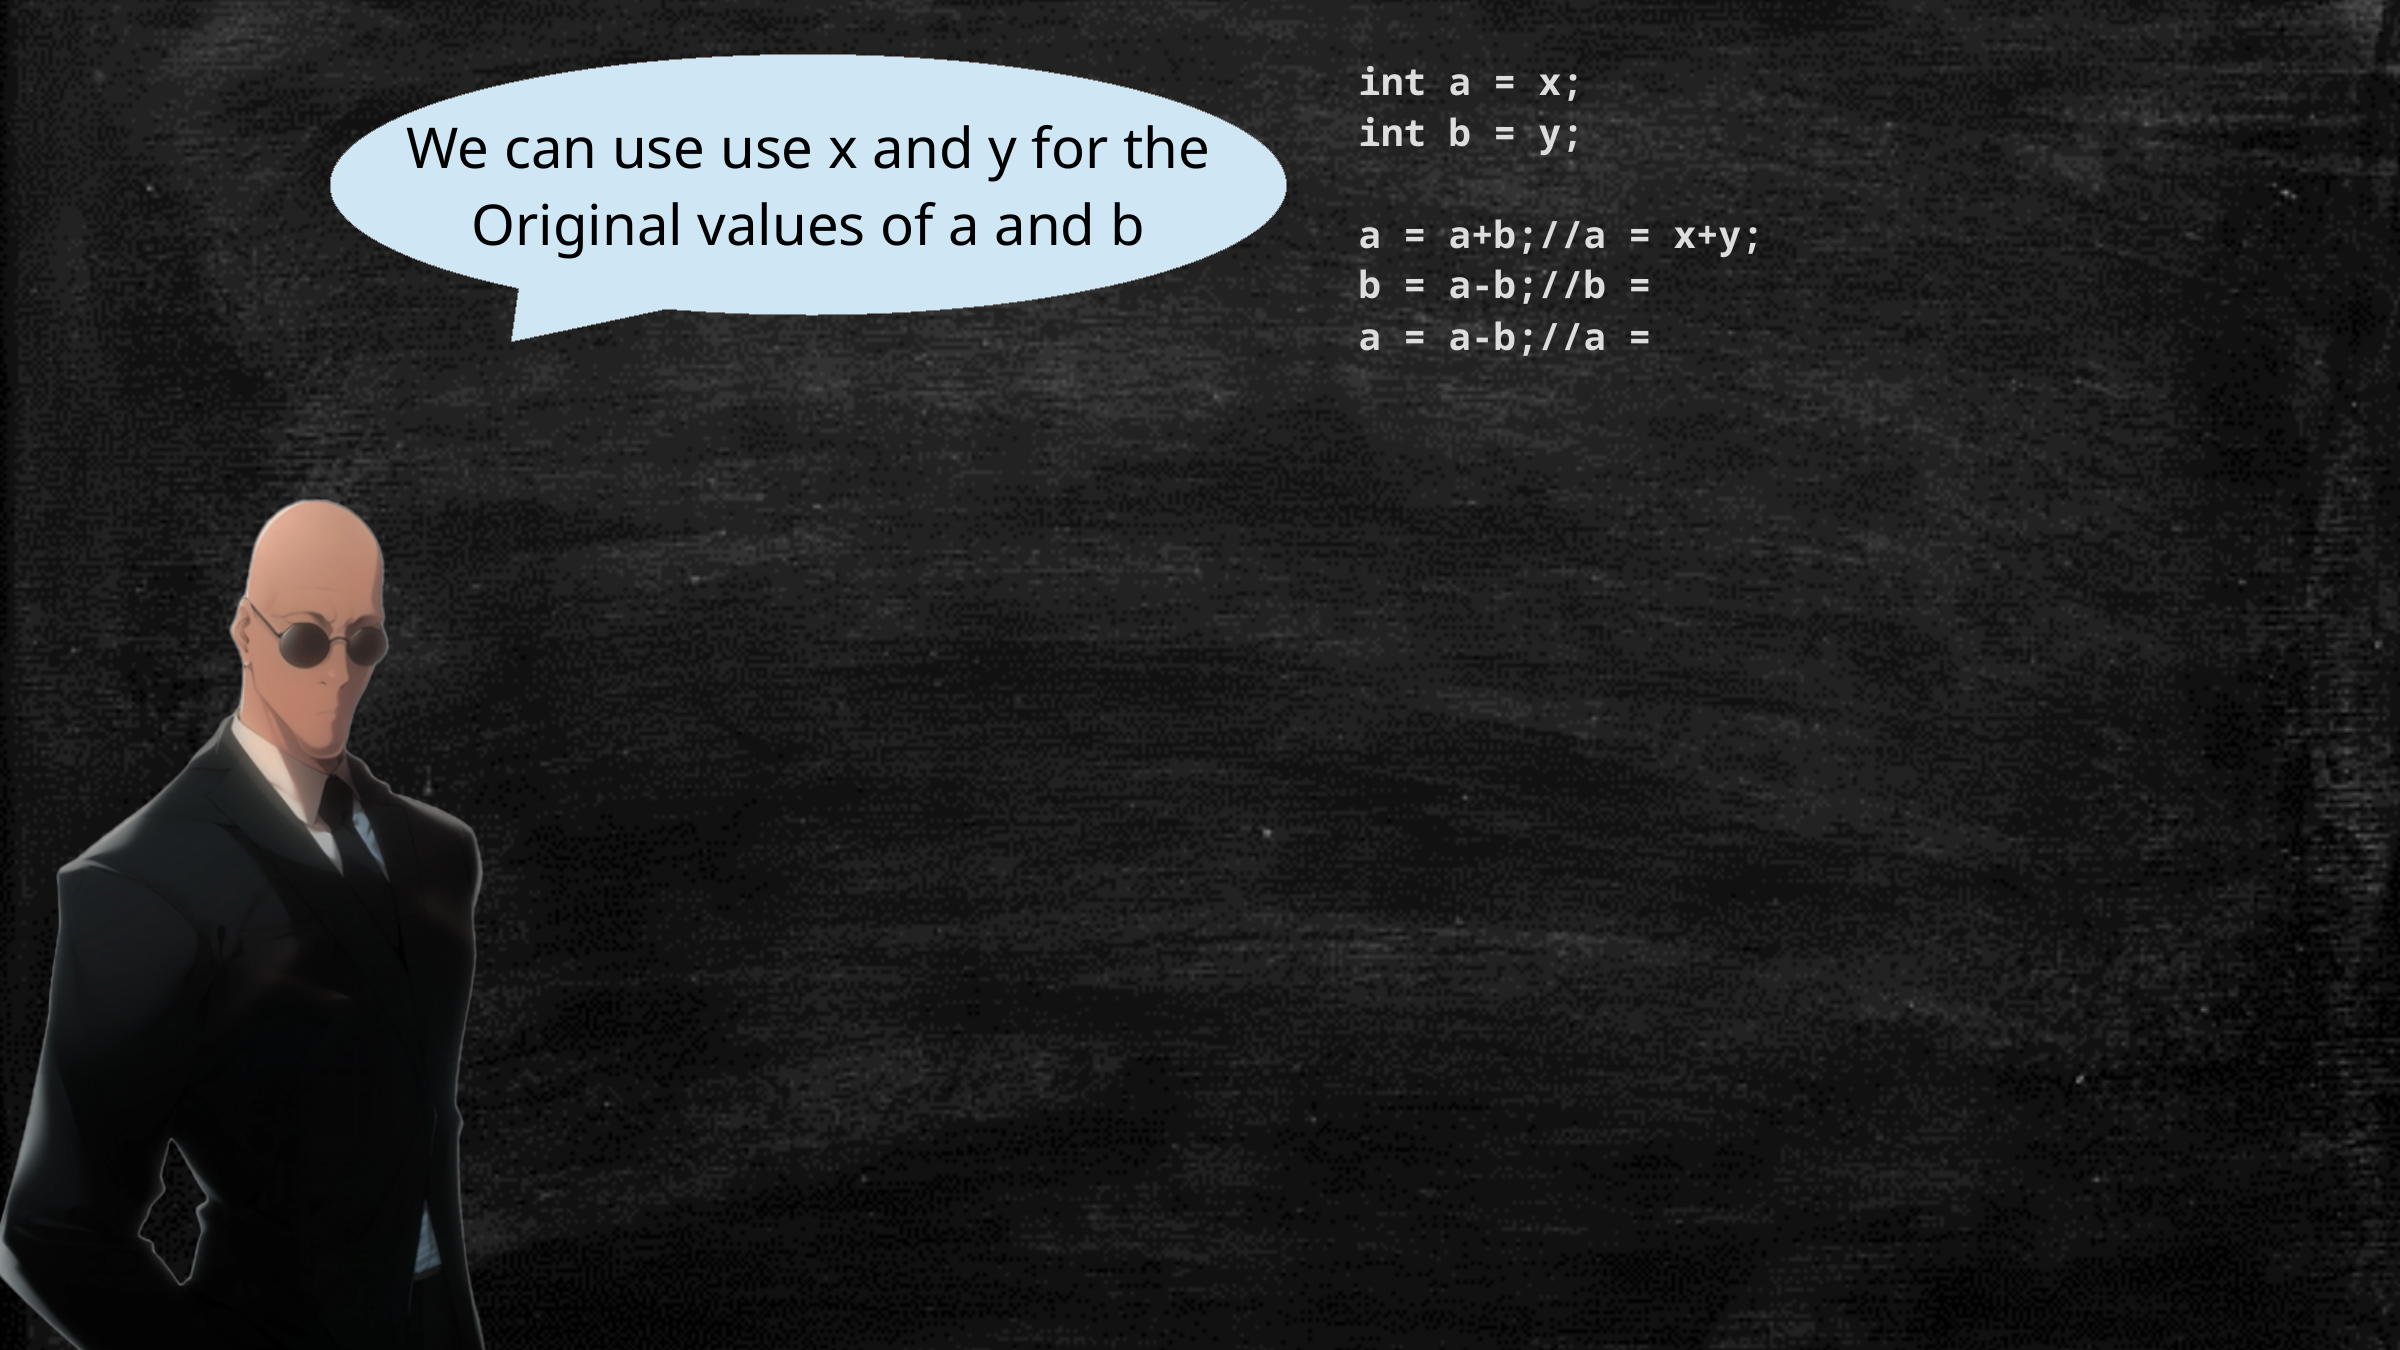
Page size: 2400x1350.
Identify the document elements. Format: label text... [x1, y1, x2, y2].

text_box We can use use x and y for the Original values of a and b [330, 54, 1287, 342]
text_box int a = x; int b = y; a = a+b;//a = x+y; b = a-b;//b = a = a-b;//a = [1343, 47, 2400, 1035]
picture [0, 0, 2400, 1350]
